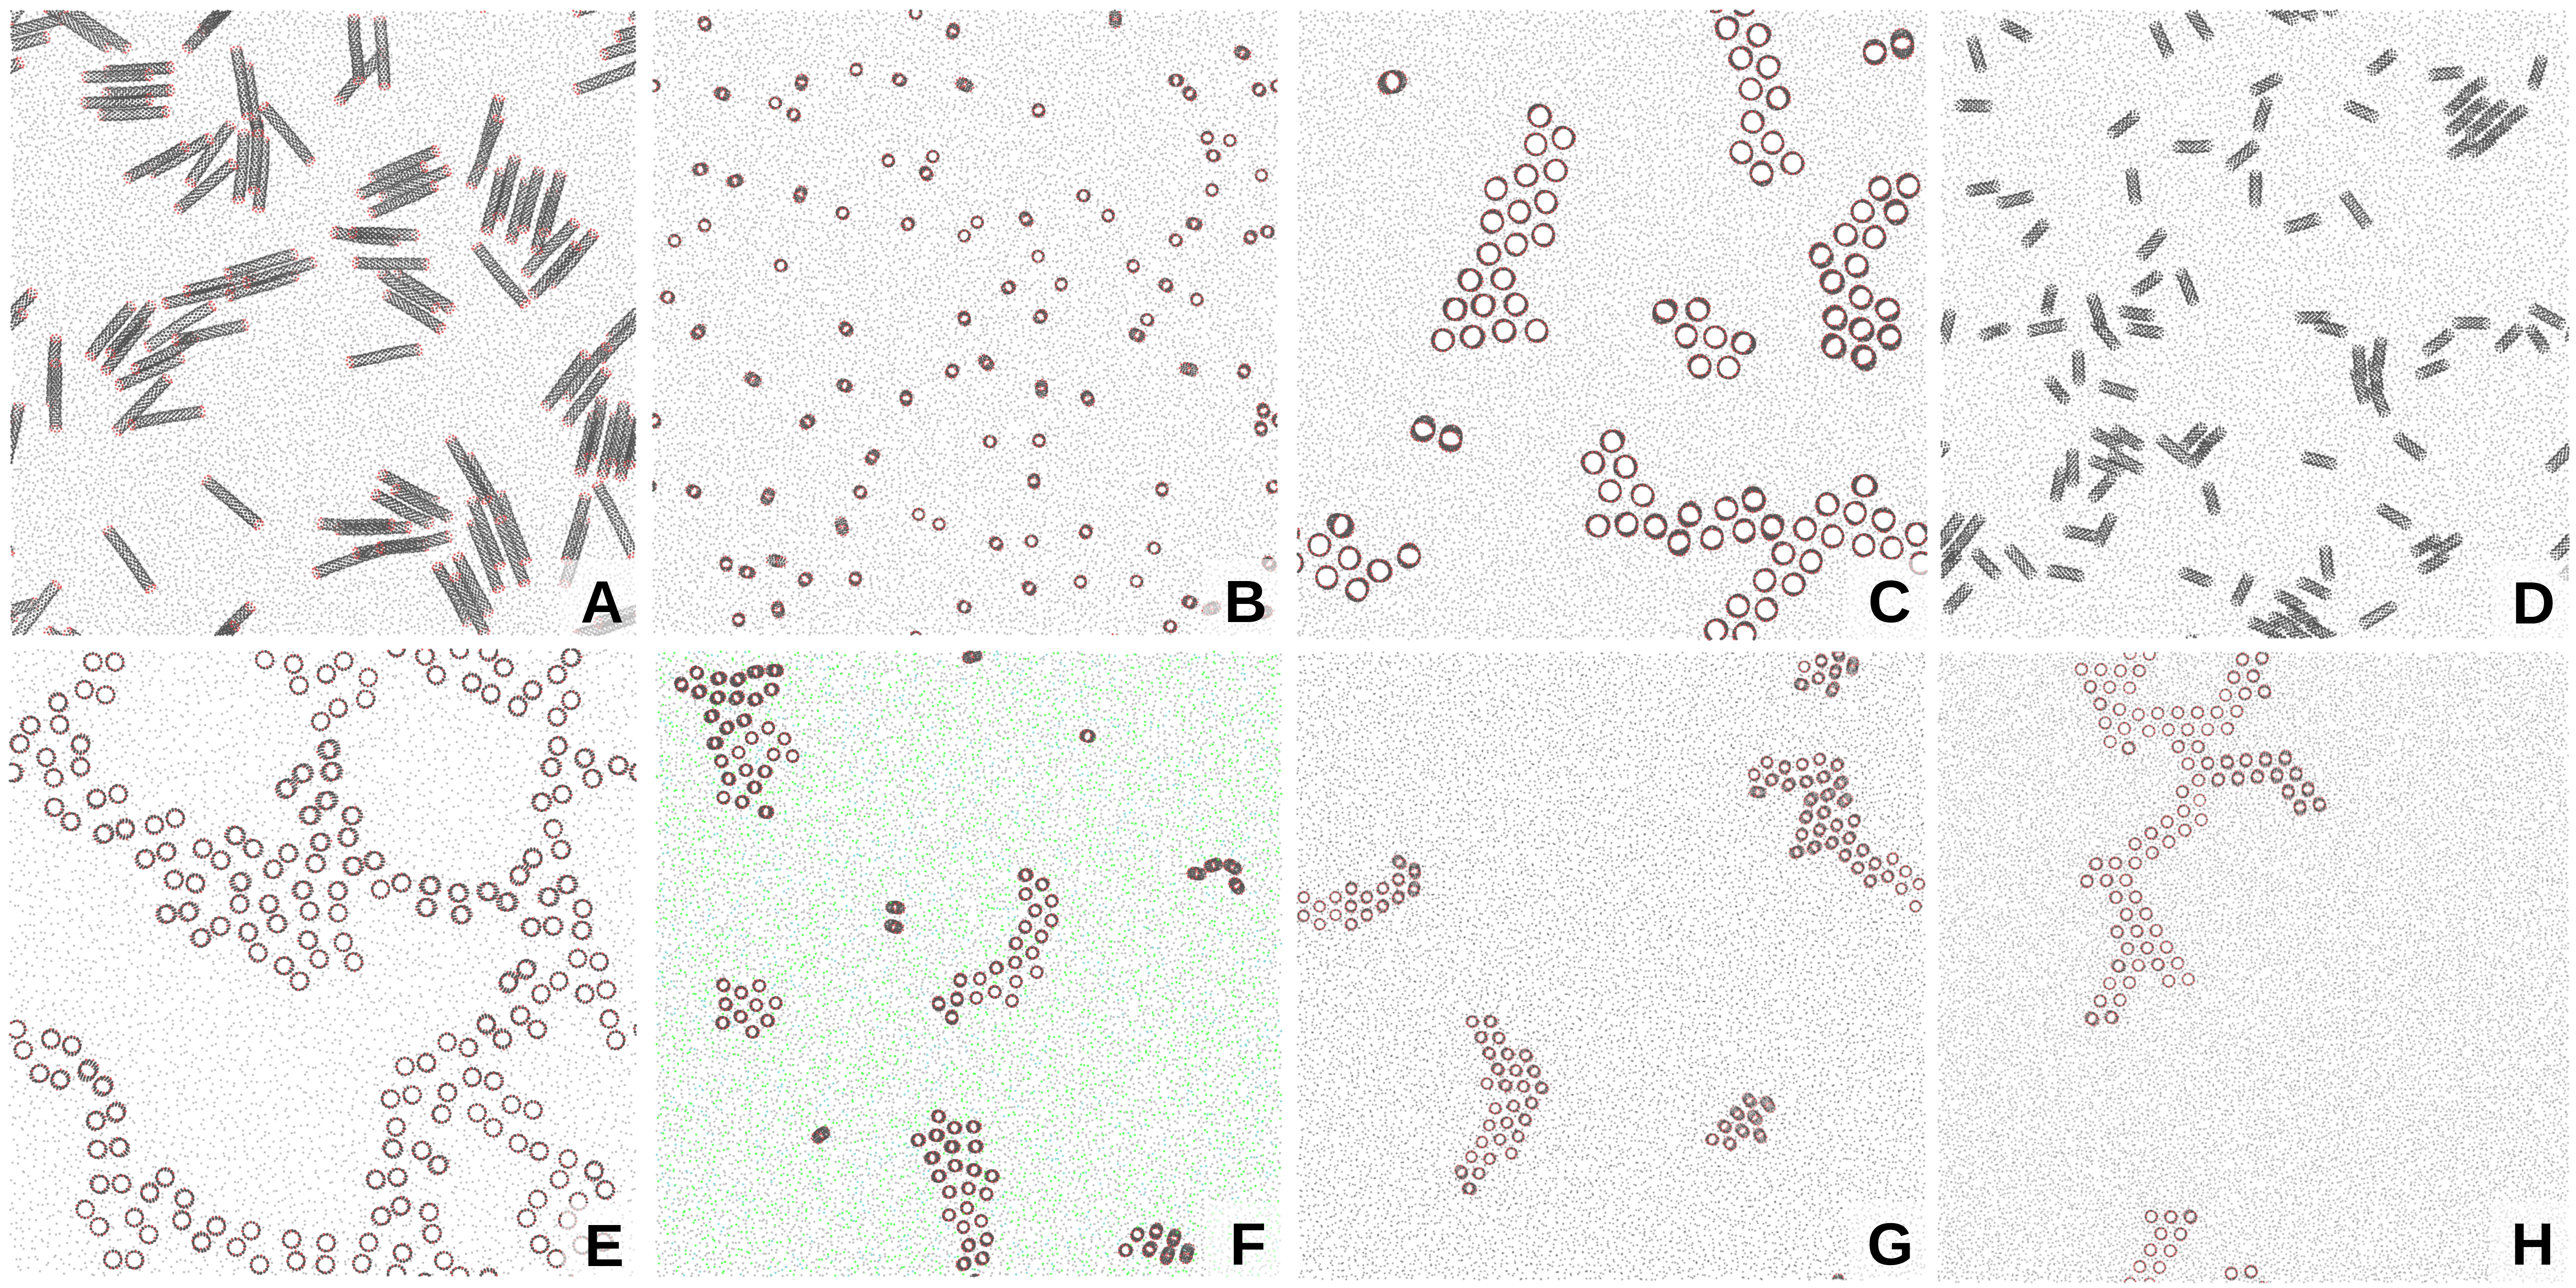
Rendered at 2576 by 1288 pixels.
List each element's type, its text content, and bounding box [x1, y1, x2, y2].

text_box E [562, 1203, 647, 1288]
picture [0, 0, 2576, 1288]
text_box H [2490, 1201, 2576, 1287]
text_box D [2491, 560, 2576, 646]
text_box C [1847, 559, 1932, 644]
text_box A [560, 560, 645, 645]
text_box F [1206, 1201, 1291, 1287]
text_box B [1203, 559, 1288, 644]
text_box G [1848, 1201, 1933, 1287]
